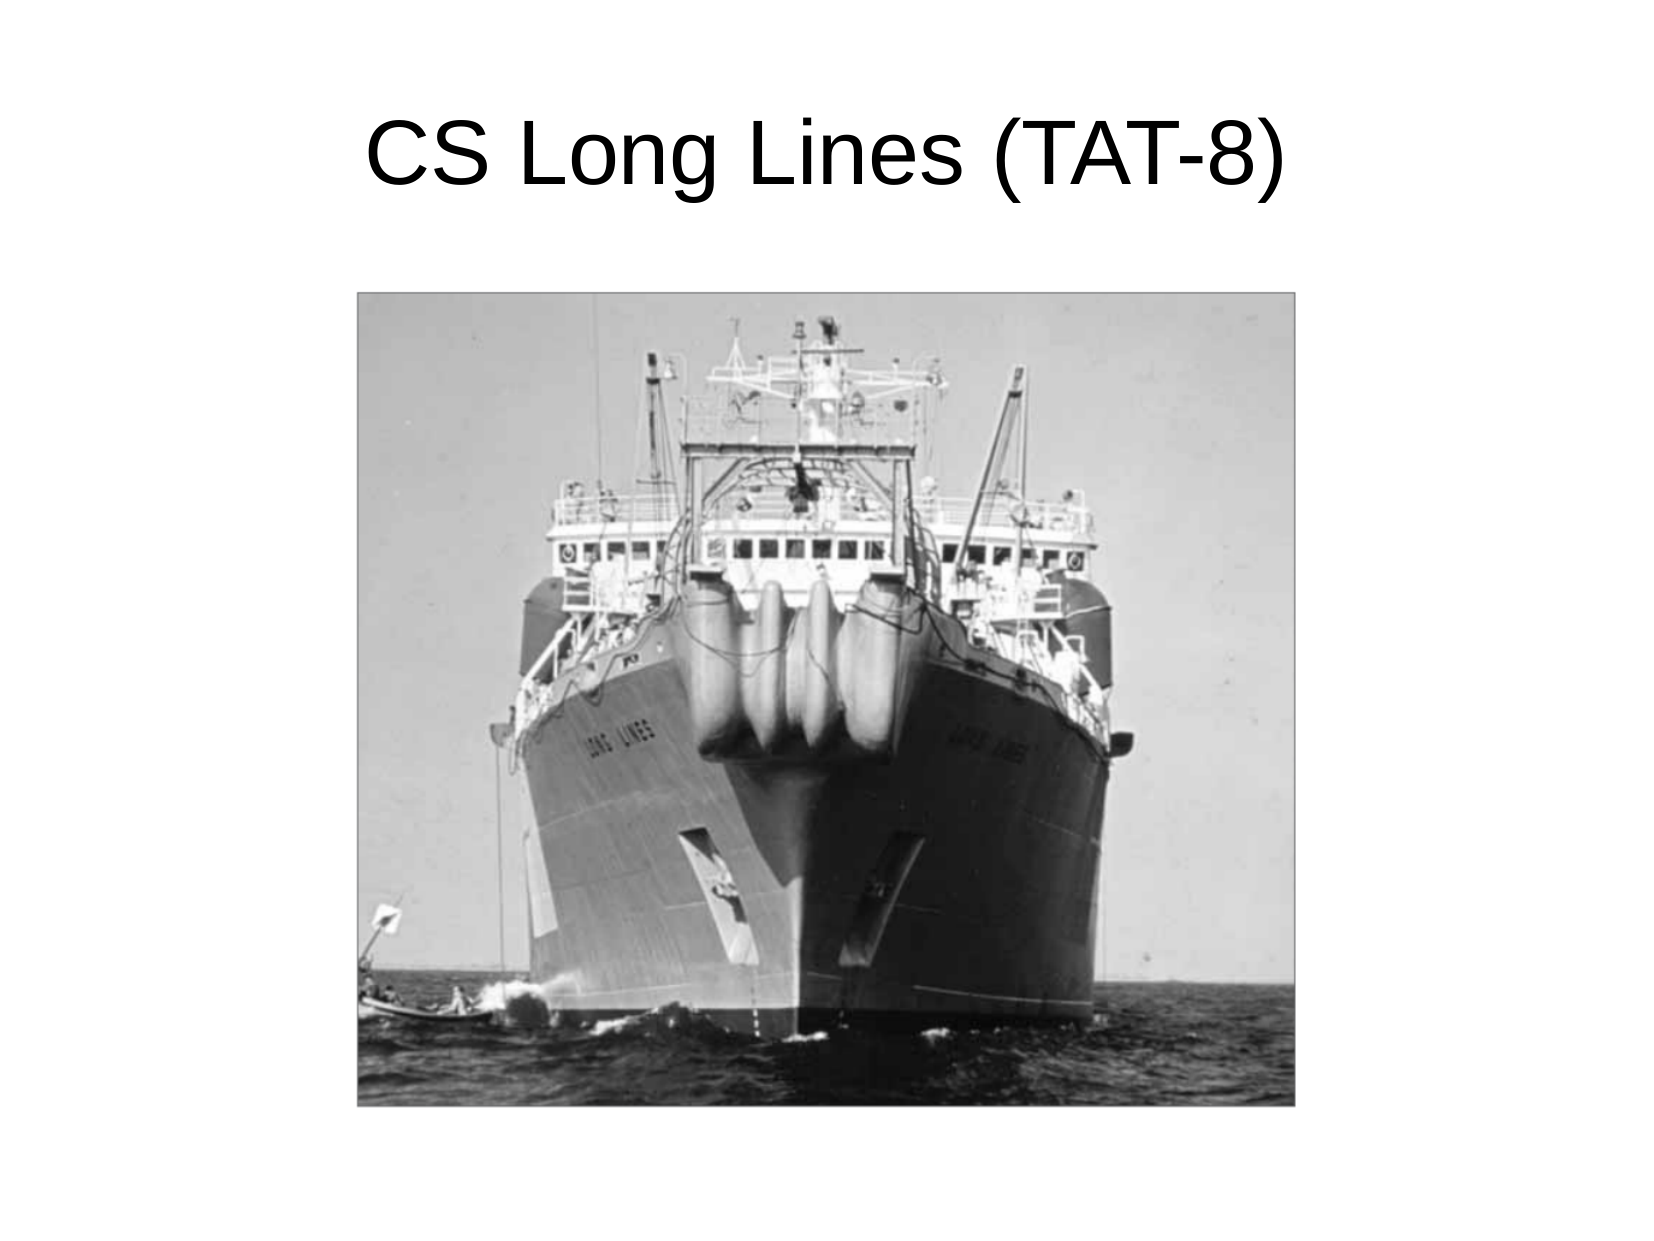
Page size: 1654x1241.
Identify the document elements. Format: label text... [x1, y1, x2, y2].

title CS Long Lines (TAT-8) [82, 49, 1571, 257]
picture [355, 290, 1298, 1109]
